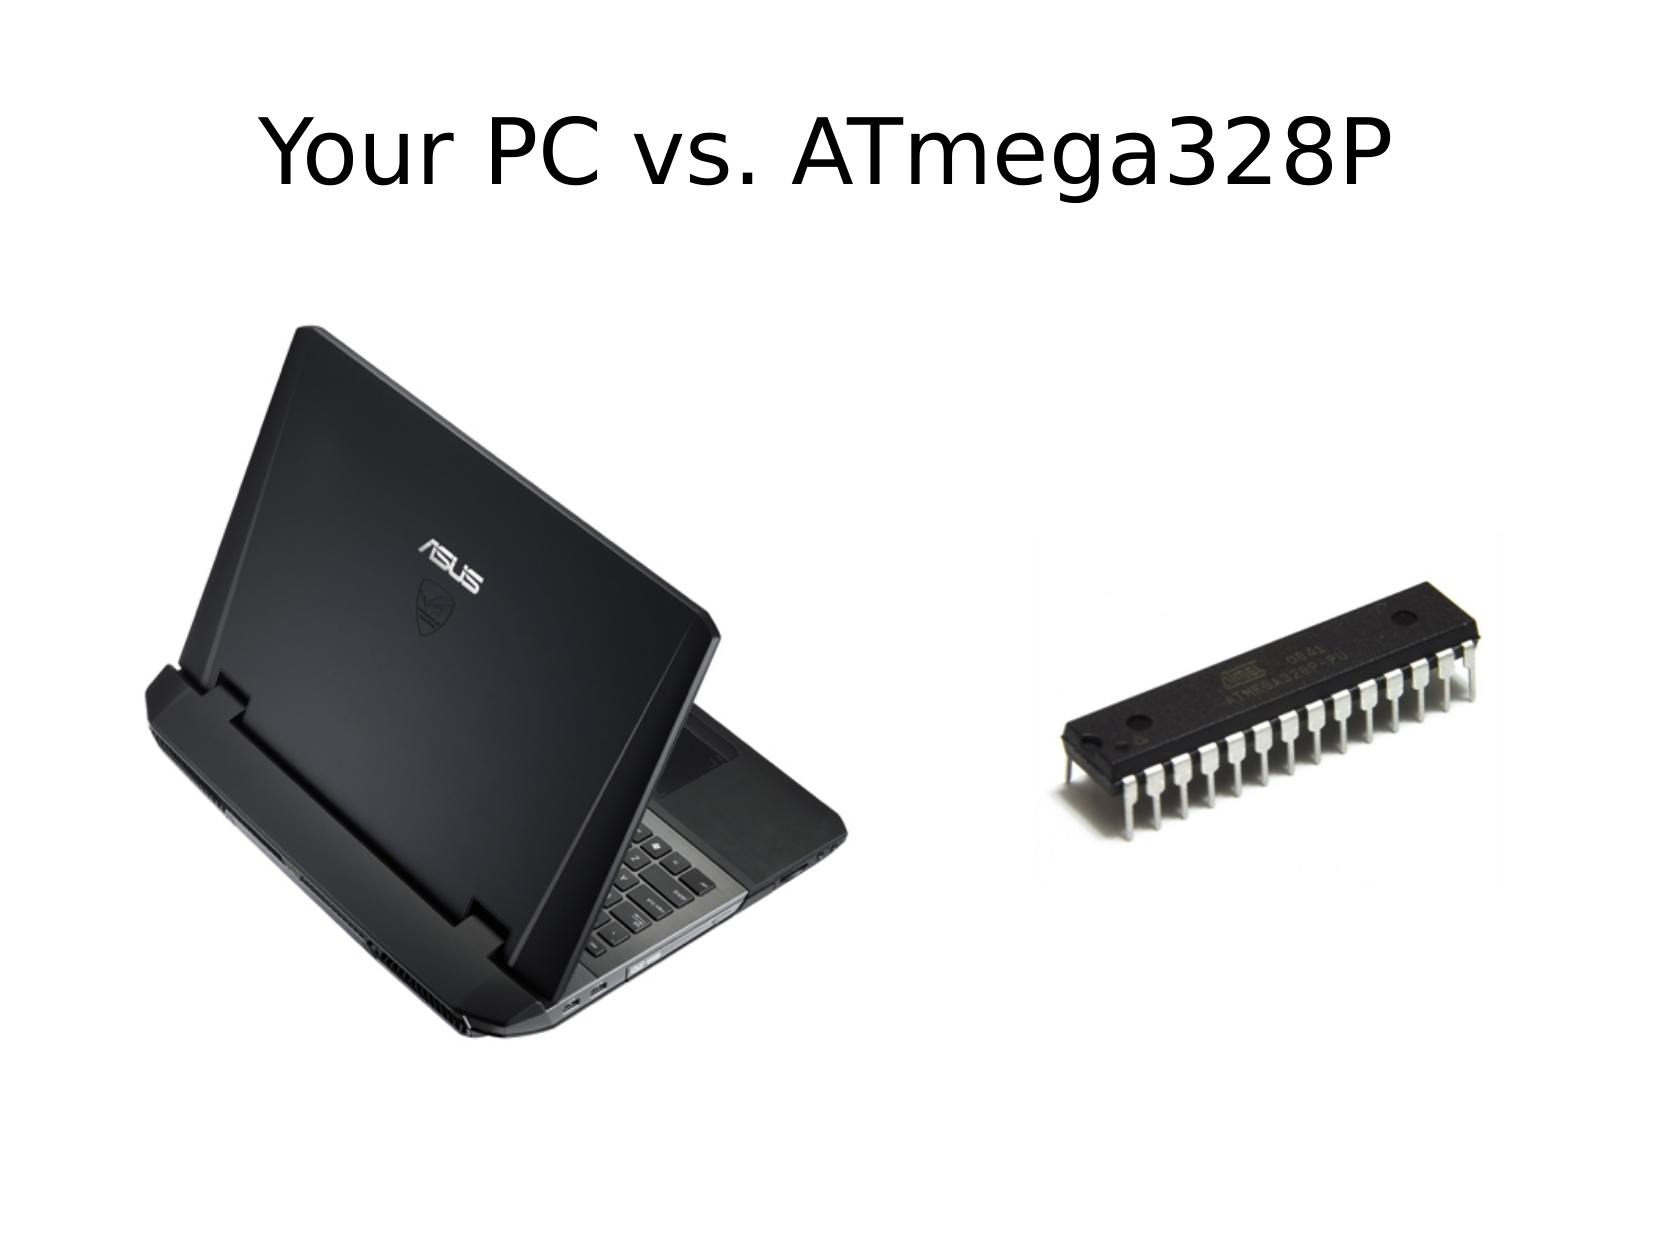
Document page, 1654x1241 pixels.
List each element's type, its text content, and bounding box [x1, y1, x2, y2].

title Your PC vs. ATmega328P [82, 49, 1571, 257]
picture [103, 298, 886, 1081]
picture [1035, 533, 1504, 886]
